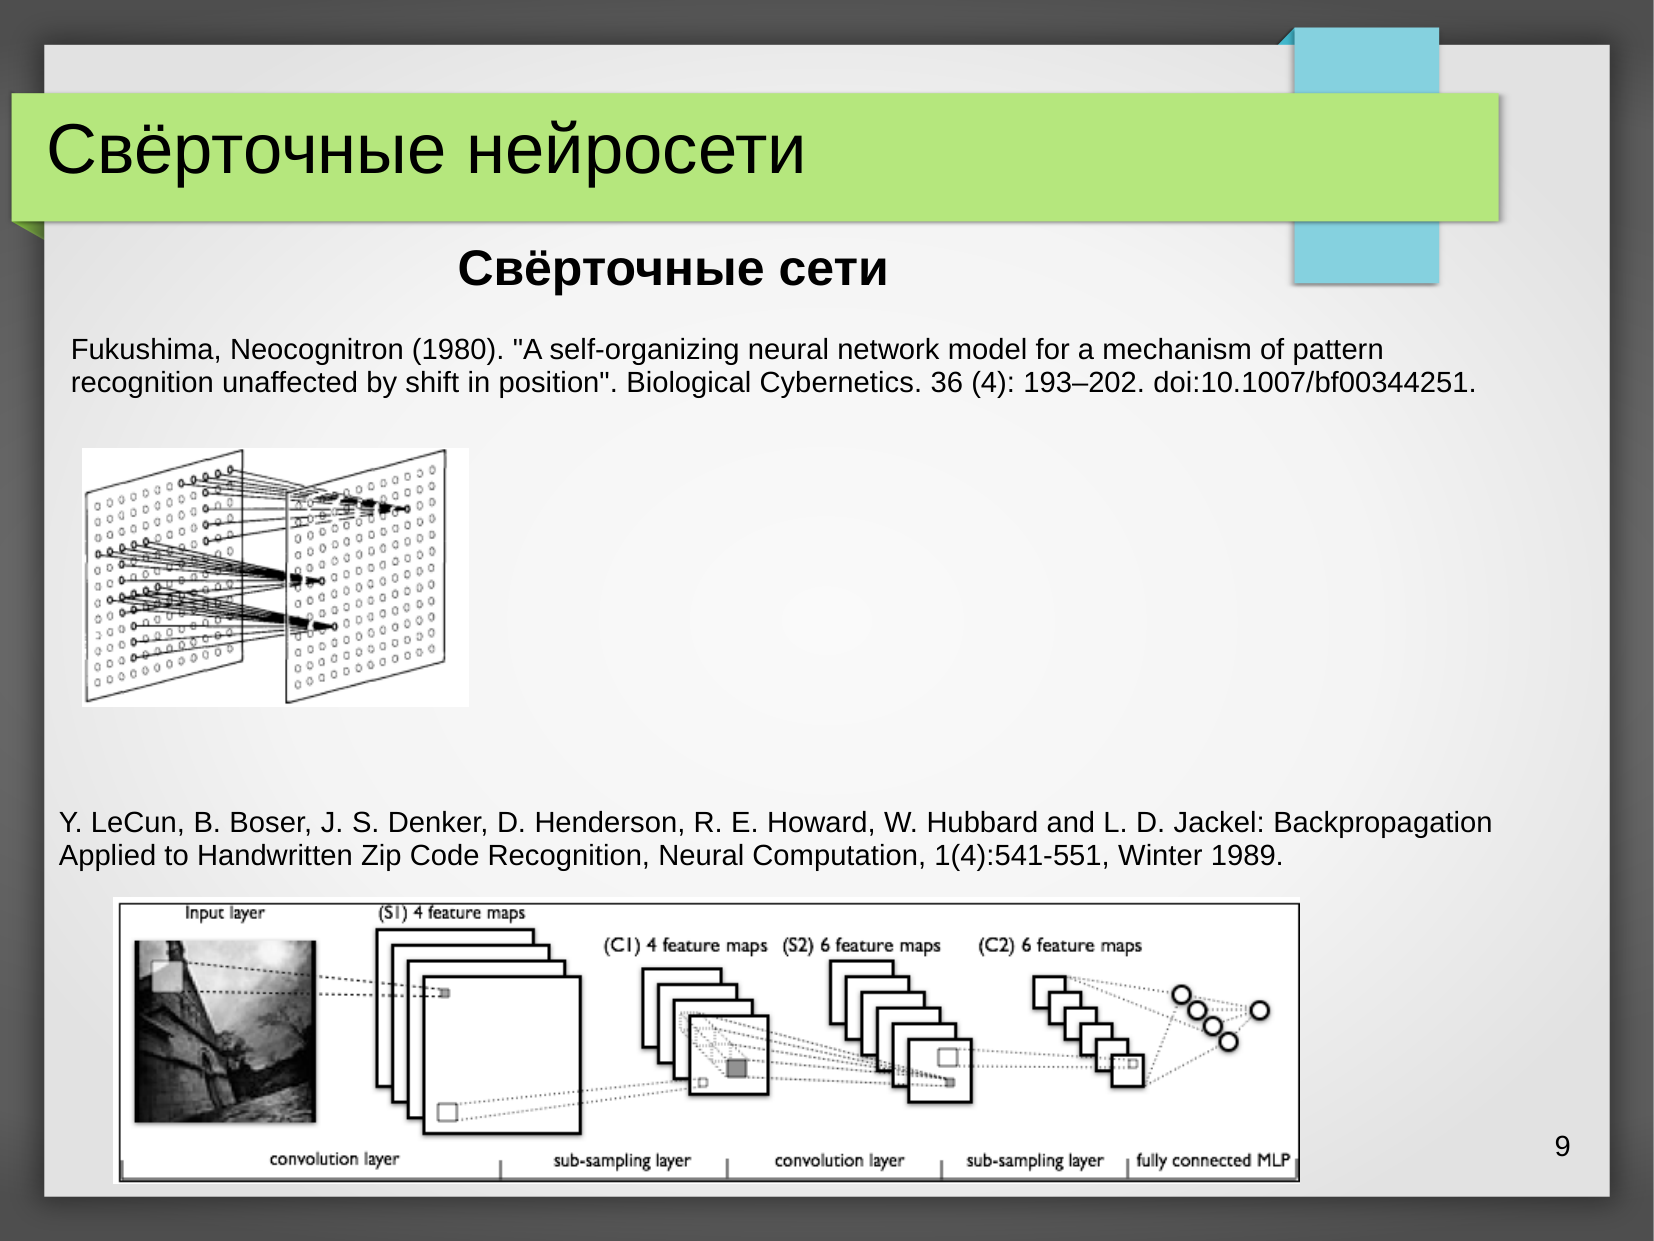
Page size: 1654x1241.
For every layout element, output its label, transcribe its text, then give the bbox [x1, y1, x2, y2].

subtitle Свёрточные сети [200, 236, 1146, 301]
text_box Fukushima, Neocognitron (1980). "A self-organizing neural network model for a mechanism of pattern recognition unaffected by shift in position". Biological Cybernetics. 36 (4): 193–202. doi:10.1007/bf00344251. [70, 307, 1536, 425]
text_box Y. LeCun, B. Boser, J. S. Denker, D. Henderson, R. E. Howard, W. Hubbard and L. D. Jackel: Backpropagation Applied to Handwritten Zip Code Recognition, Neural Computation, 1(4):541-551, Winter 1989. [59, 780, 1524, 898]
picture [0, 0, 1654, 1241]
title Свёрточные нейросети [46, 109, 1499, 190]
